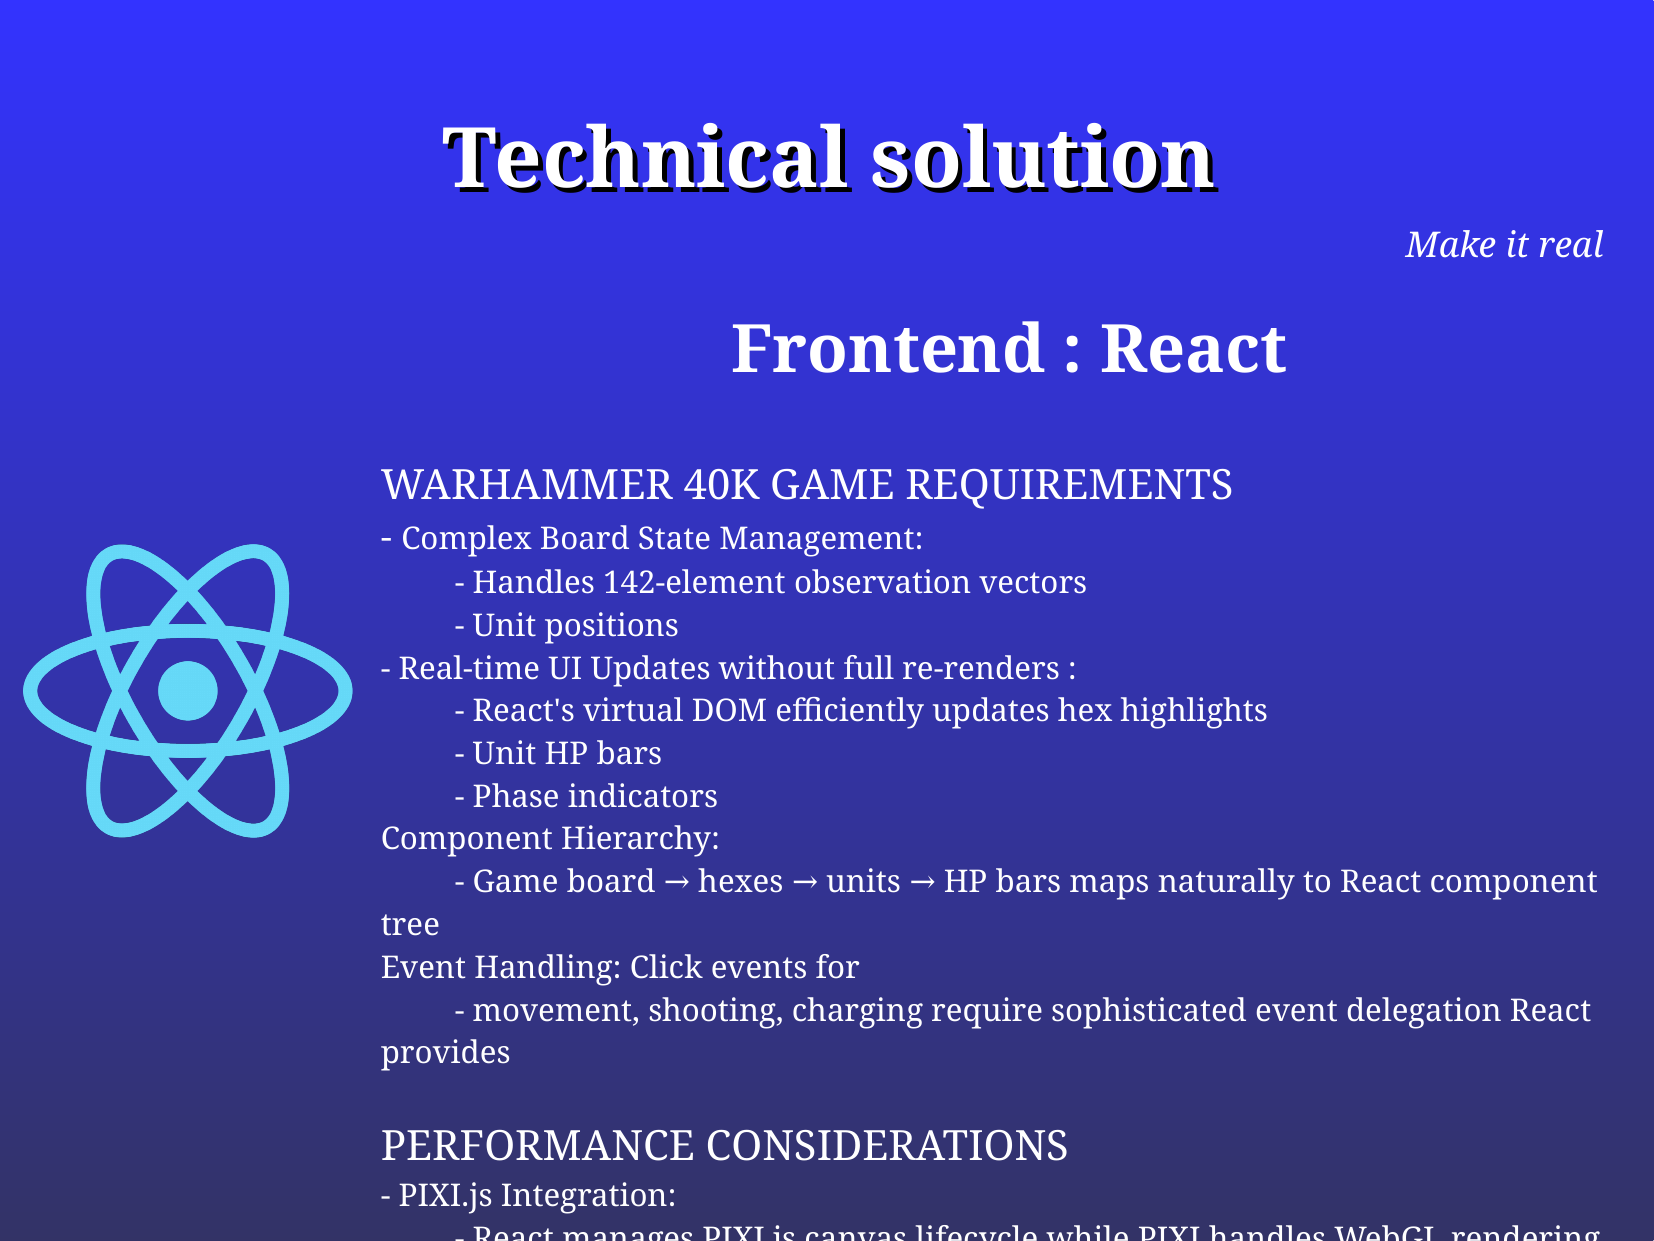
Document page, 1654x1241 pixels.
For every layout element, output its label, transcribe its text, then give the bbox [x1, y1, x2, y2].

text_box Technical solution [0, 91, 1654, 225]
text_box Frontend : React WARHAMMER 40K GAME REQUIREMENTS - Complex Board State Management: - Handles 142-element observation vectors - Unit positions - Real-time UI Updates without full re-renders : - React's virtual DOM efficiently updates hex highlights - Unit HP bars - Phase indicators Component Hierarchy: - Game board → hexes → units → HP bars maps naturally to React component tree Event Handling: Click events for - movement, shooting, charging require sophisticated event delegation React provides PERFORMANCE CONSIDERATIONS - PIXI.js Integration: - React manages PIXI.js canvas lifecycle while PIXI handles WebGL rendering for smooth 60fps board updates - TypeScript Compatibility: Strong typing prevents AI_TURN.md field name violations at compile time - Bundle Size: React 19.1.1 + PIXI.js-legacy 7.4.3 totals ~500KB gzipped - acceptable for strategy game [366, 293, 1654, 1217]
text_box Make it real [696, 177, 1654, 293]
picture [23, 543, 353, 839]
